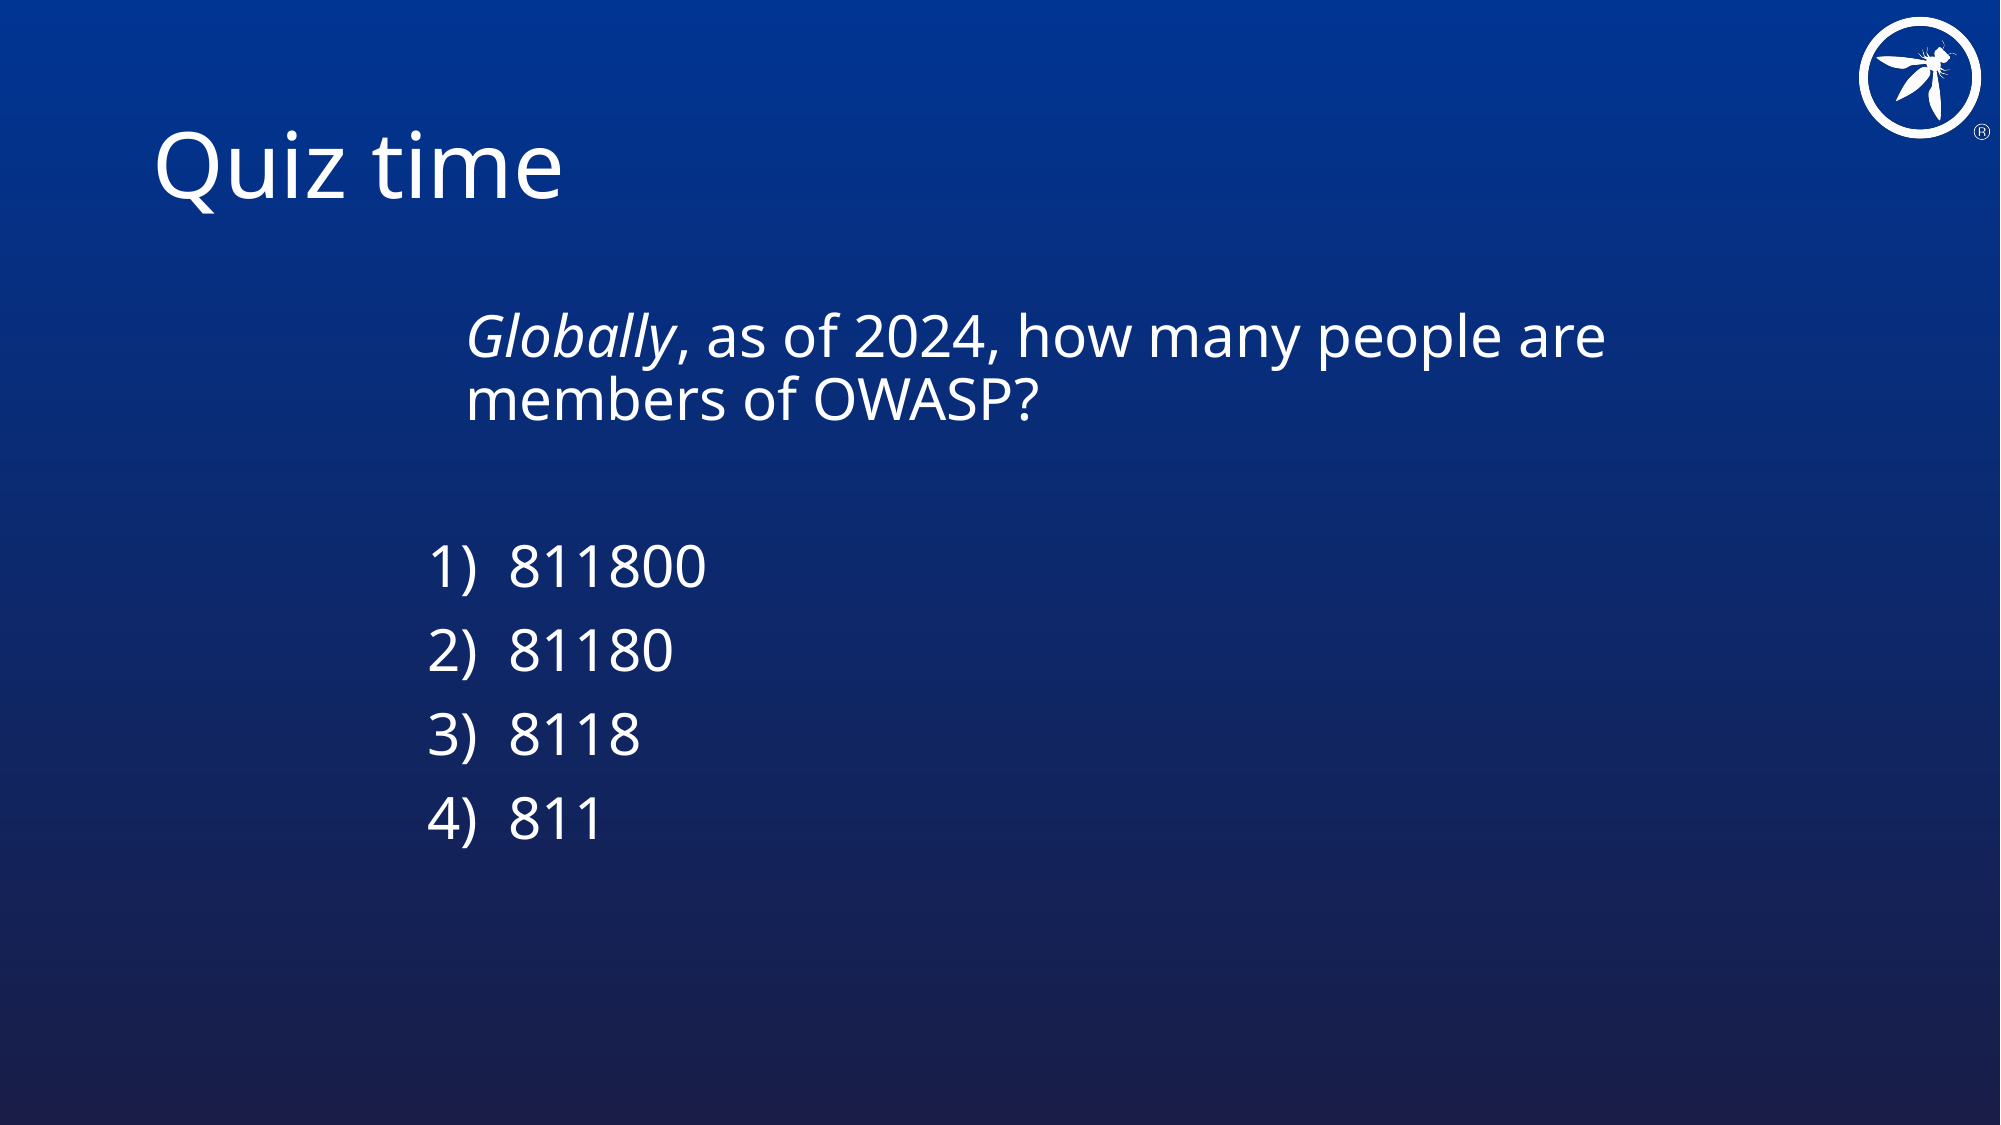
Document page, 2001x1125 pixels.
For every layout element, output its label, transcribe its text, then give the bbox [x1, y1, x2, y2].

list Globally, as of 2024, how many people are members of OWASP? 811800 81180 8118 811 [412, 299, 1651, 1014]
title Quiz time [137, 59, 1863, 278]
picture [1797, 0, 2001, 200]
